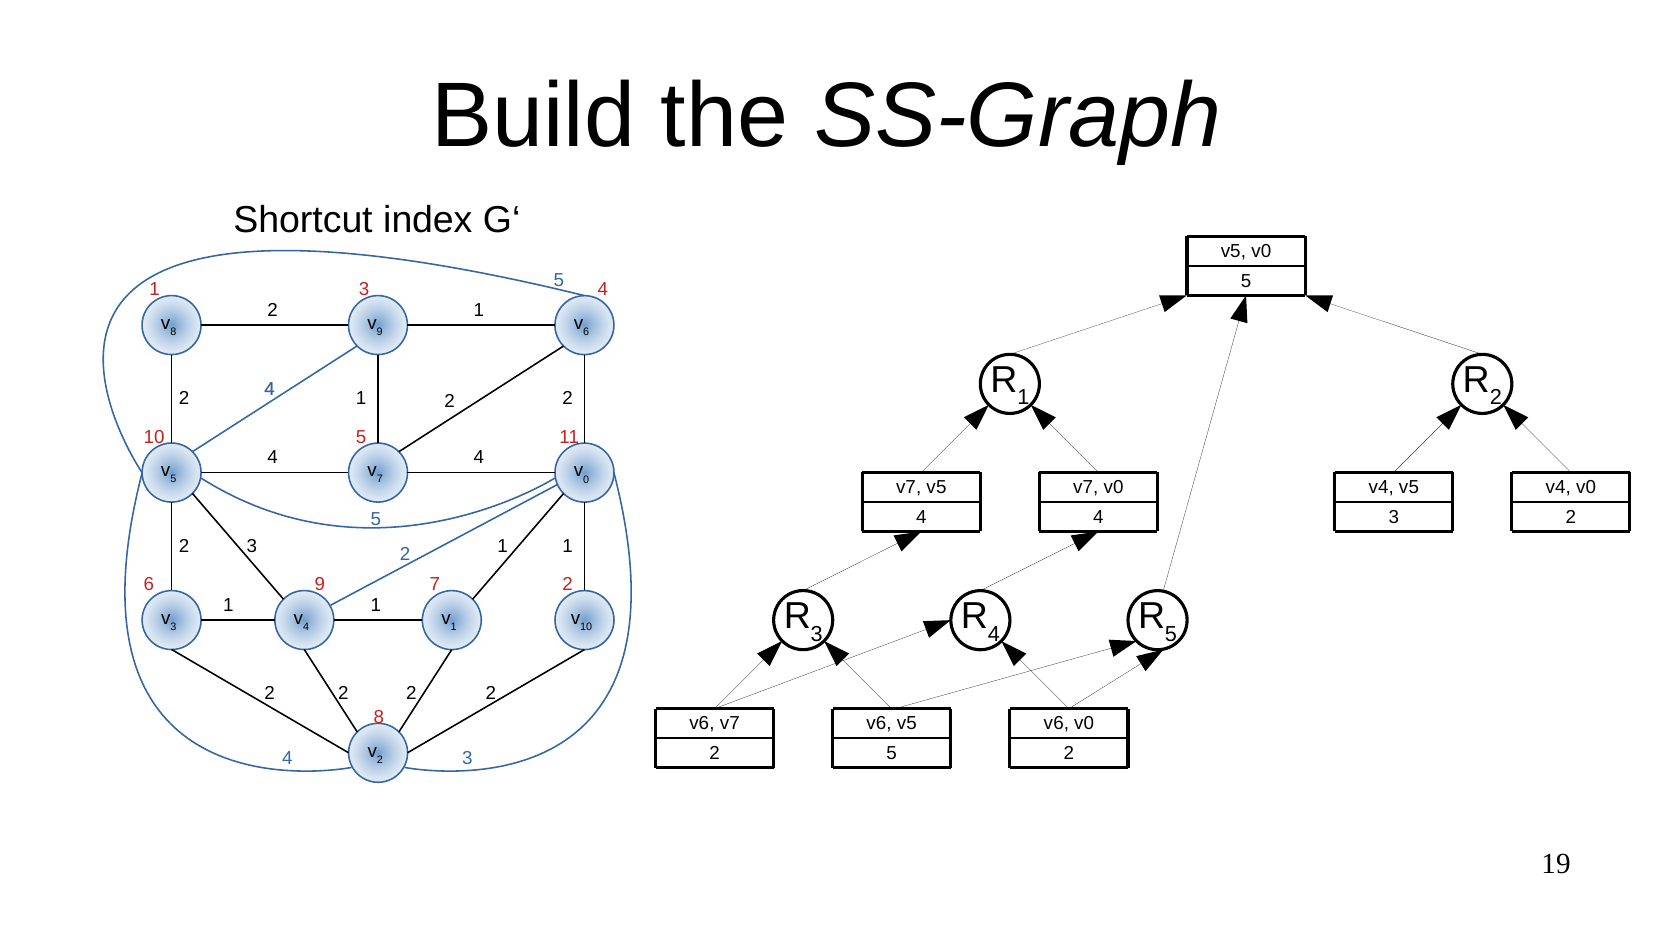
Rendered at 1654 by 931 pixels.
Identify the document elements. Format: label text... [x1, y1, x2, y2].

picture [82, 236, 674, 827]
text_box v7, v0 [1041, 474, 1156, 501]
text_box R1 [980, 354, 1040, 414]
text_box 4 [1041, 503, 1156, 530]
text_box v4, v5 [1336, 474, 1451, 501]
text_box 2 [1011, 739, 1126, 766]
text_box v6, v7 [657, 710, 772, 737]
text_box v4, v0 [1513, 474, 1628, 501]
text_box R4 [950, 590, 1010, 650]
text_box 5 [834, 739, 949, 766]
text_box R5 [1128, 590, 1188, 650]
text_box v5, v0 [1189, 238, 1304, 265]
text_box 2 [1513, 503, 1628, 530]
text_box Shortcut index G‘ [218, 191, 538, 249]
text_box 3 [1336, 503, 1451, 530]
text_box R2 [1452, 354, 1512, 414]
text_box v6, v0 [1011, 710, 1126, 737]
text_box v6, v5 [834, 710, 949, 737]
text_box v7, v5 [864, 474, 979, 501]
text_box 2 [657, 739, 772, 766]
text_box 5 [1189, 267, 1304, 294]
title Build the SS-Graph [82, 37, 1571, 193]
text_box R3 [773, 590, 833, 650]
text_box 4 [864, 503, 979, 530]
